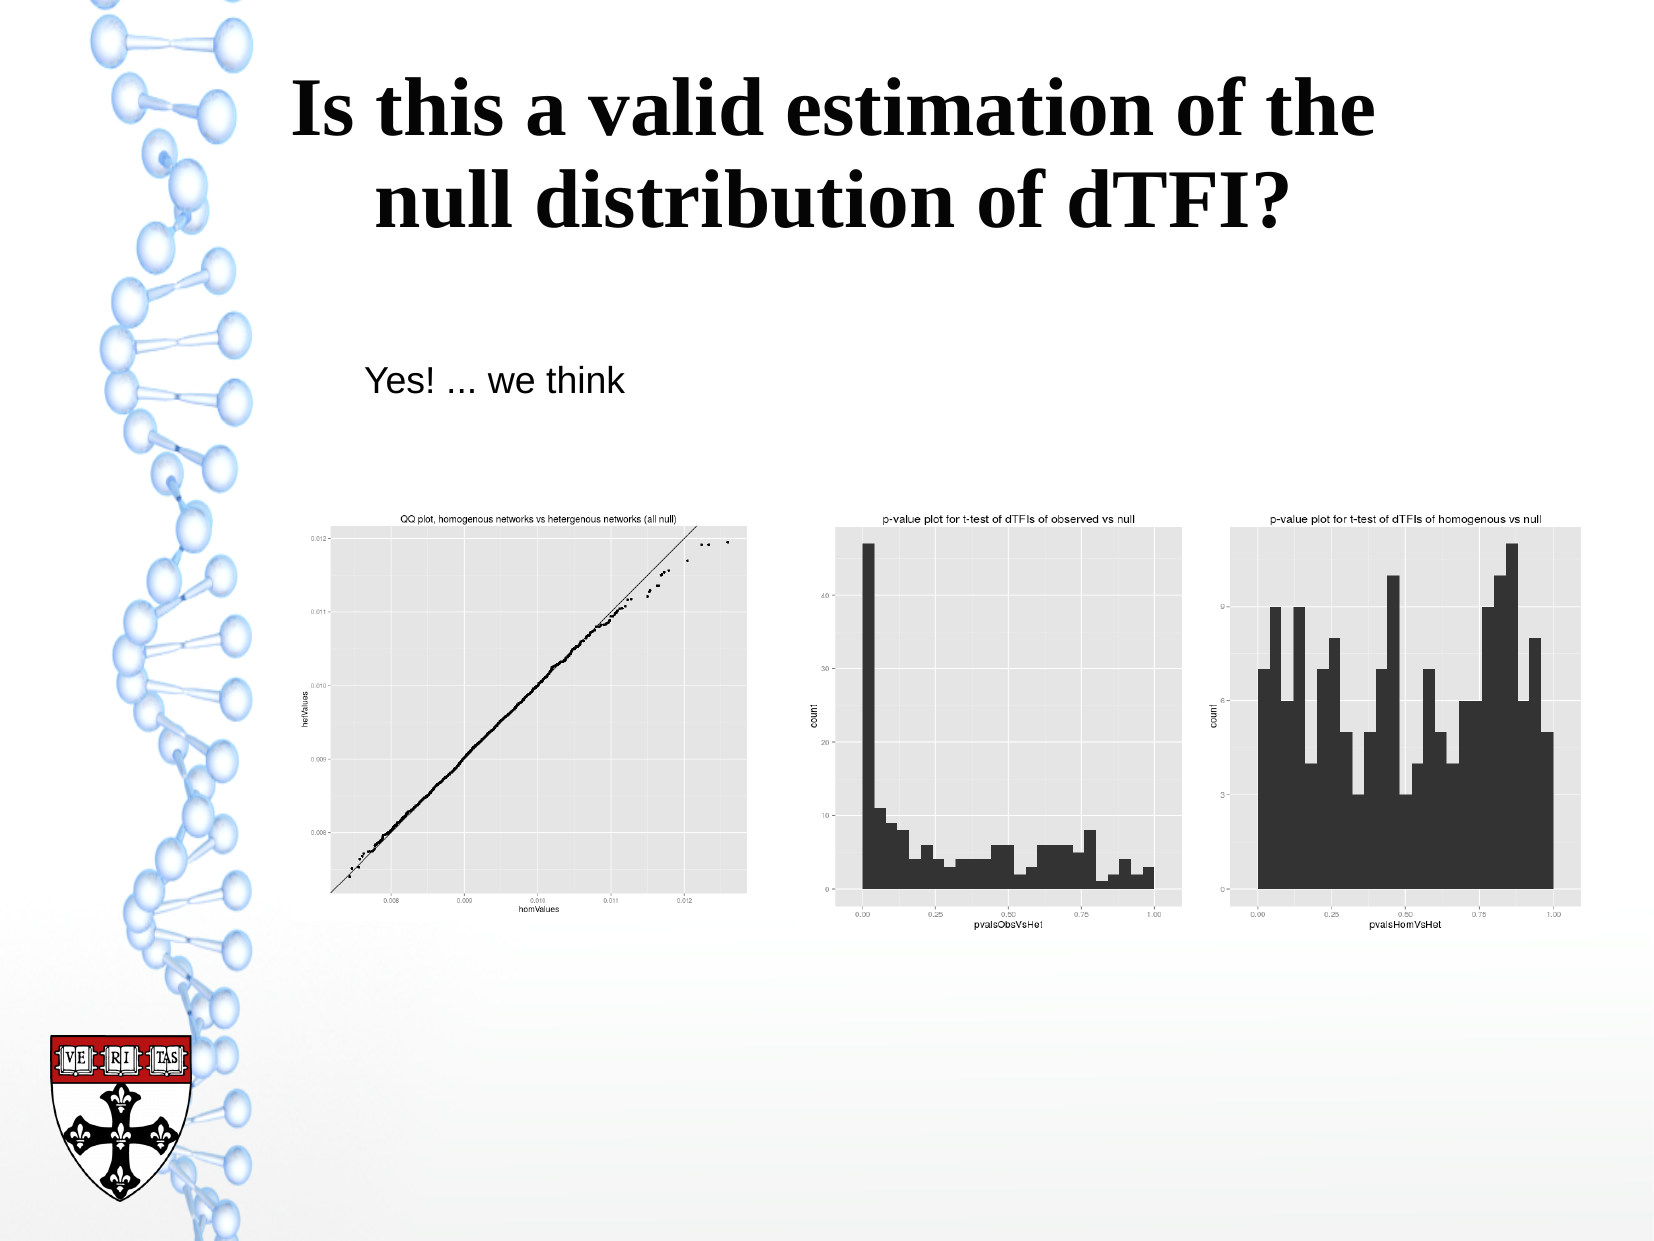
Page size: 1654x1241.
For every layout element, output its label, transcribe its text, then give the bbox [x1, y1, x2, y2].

picture [0, 0, 1654, 1241]
text_box Yes! ... we think [349, 352, 641, 410]
title Is this a valid estimation of the null distribution of dTFI? [253, 60, 1416, 246]
